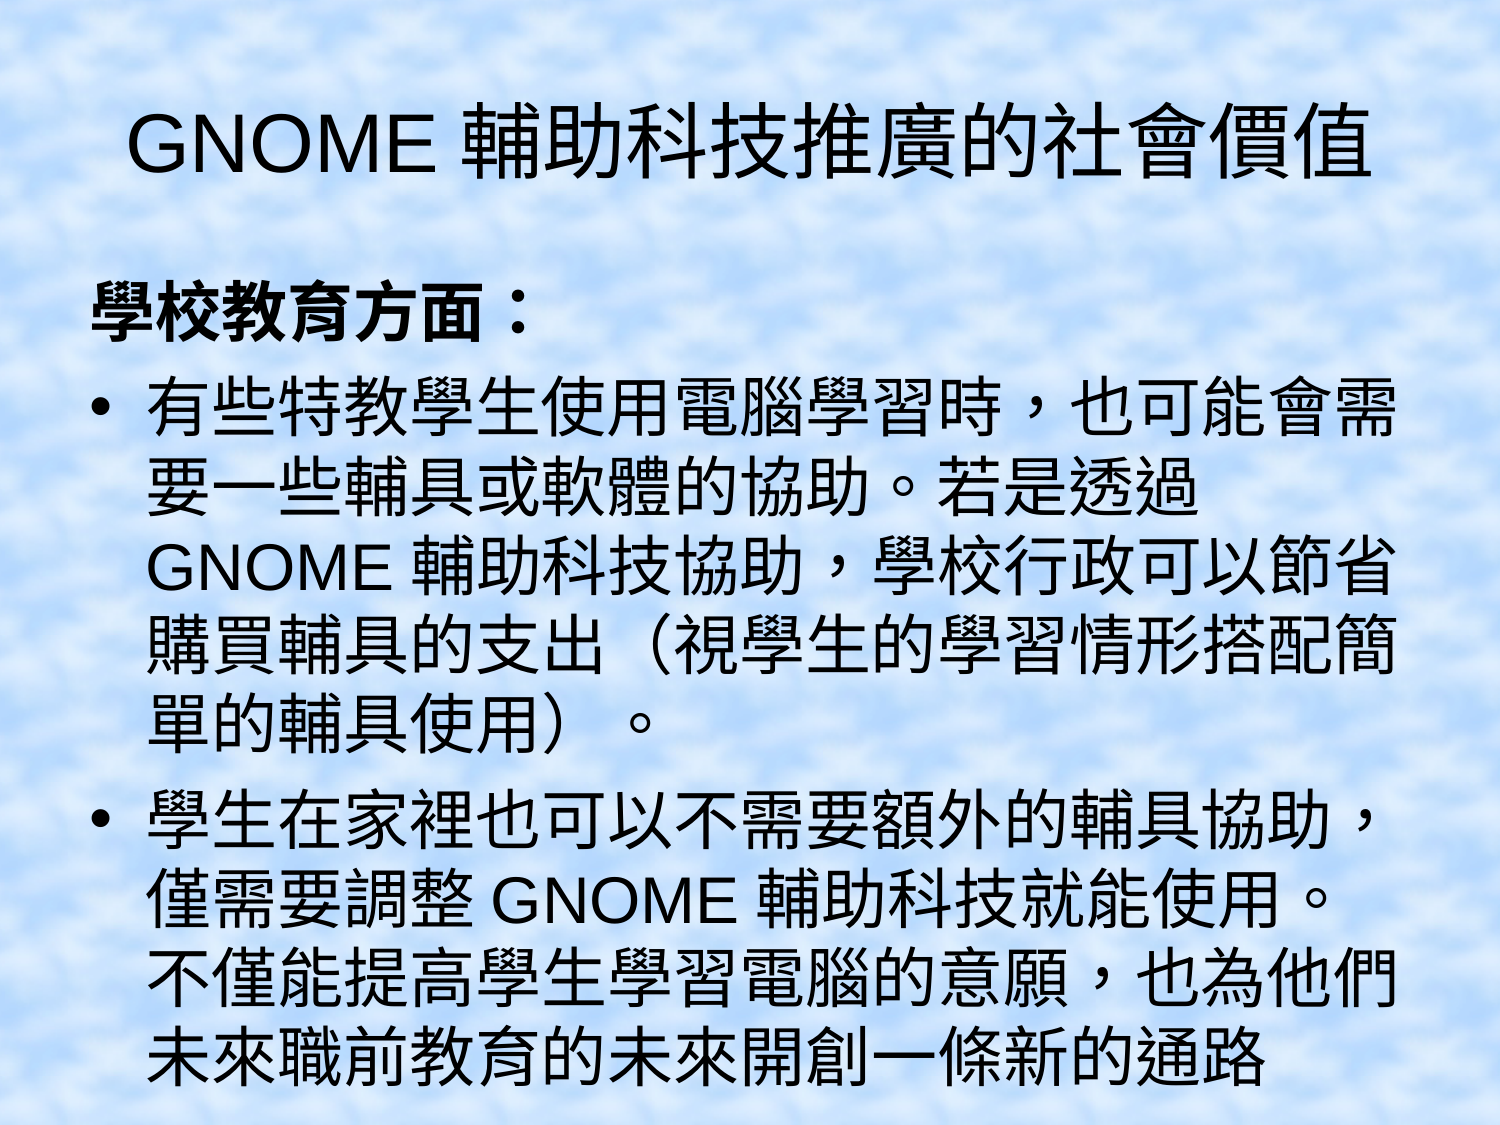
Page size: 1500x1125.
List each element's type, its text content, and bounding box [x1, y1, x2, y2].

title GNOME輔助科技推廣的社會價值 [75, 20, 1426, 257]
picture [0, 0, 1500, 1125]
list 學校教育方面： 有些特教學生使用電腦學習時，也可能會需要一些輔具或軟體的協助。若是透過GNOME輔助科技協助，學校行政可以節省購買輔具的支出（視學生的學習情形搭配簡單的輔具使用）。 學生在家裡也可以不需要額外的輔具協助，僅需要調整GNOME輔助科技就能使用。不僅能提高學生學習電腦的意願，也為他們未來職前教育的未來開創一條新的通路 [75, 262, 1426, 1111]
